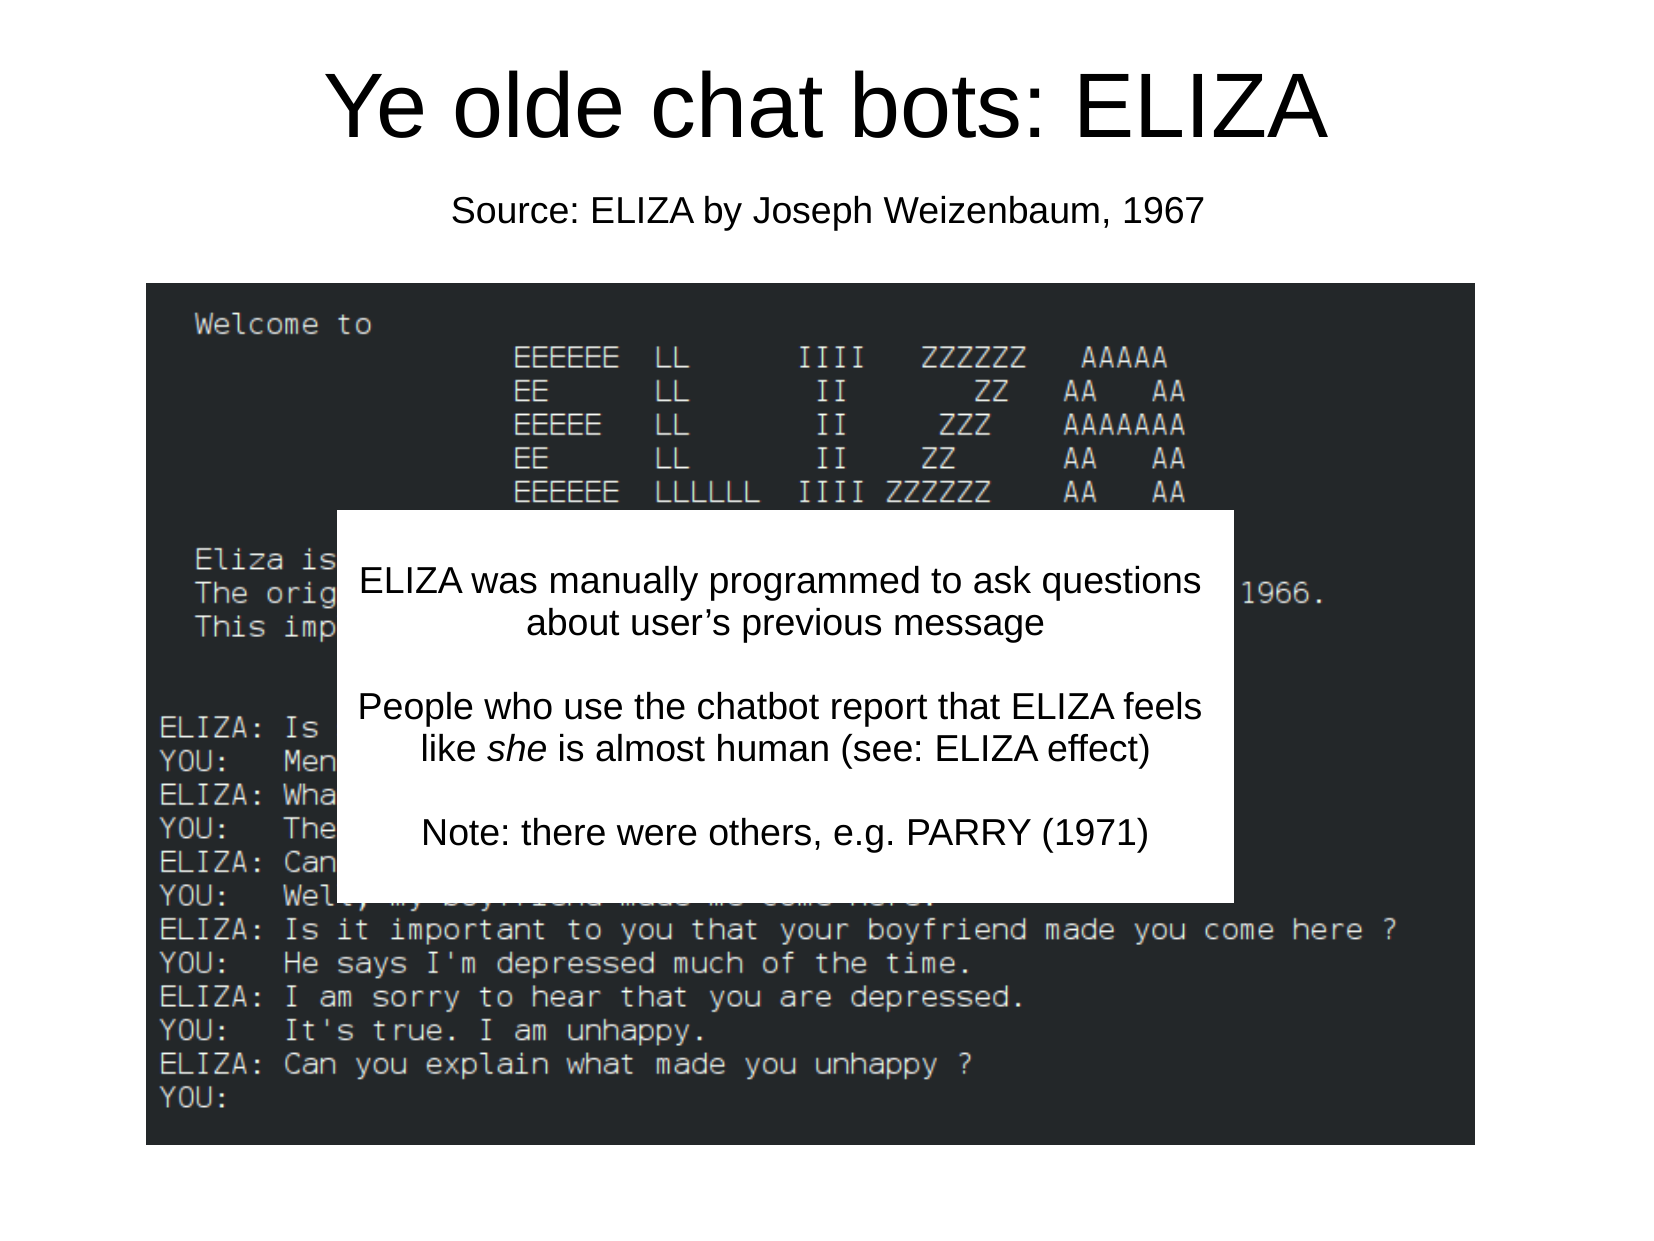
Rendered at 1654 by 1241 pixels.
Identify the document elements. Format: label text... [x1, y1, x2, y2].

title Ye olde chat bots: ELIZA [82, 2, 1571, 210]
text_box ELIZA was manually programmed to ask questions about user’s previous message People who use the chatbot report that ELIZA feels like she is almost human (see: ELIZA effect) Note: there were others, e.g. PARRY (1971) [337, 510, 1234, 903]
picture [146, 283, 1475, 1145]
text_box Source: ELIZA by Joseph Weizenbaum, 1967 [342, 181, 1315, 281]
